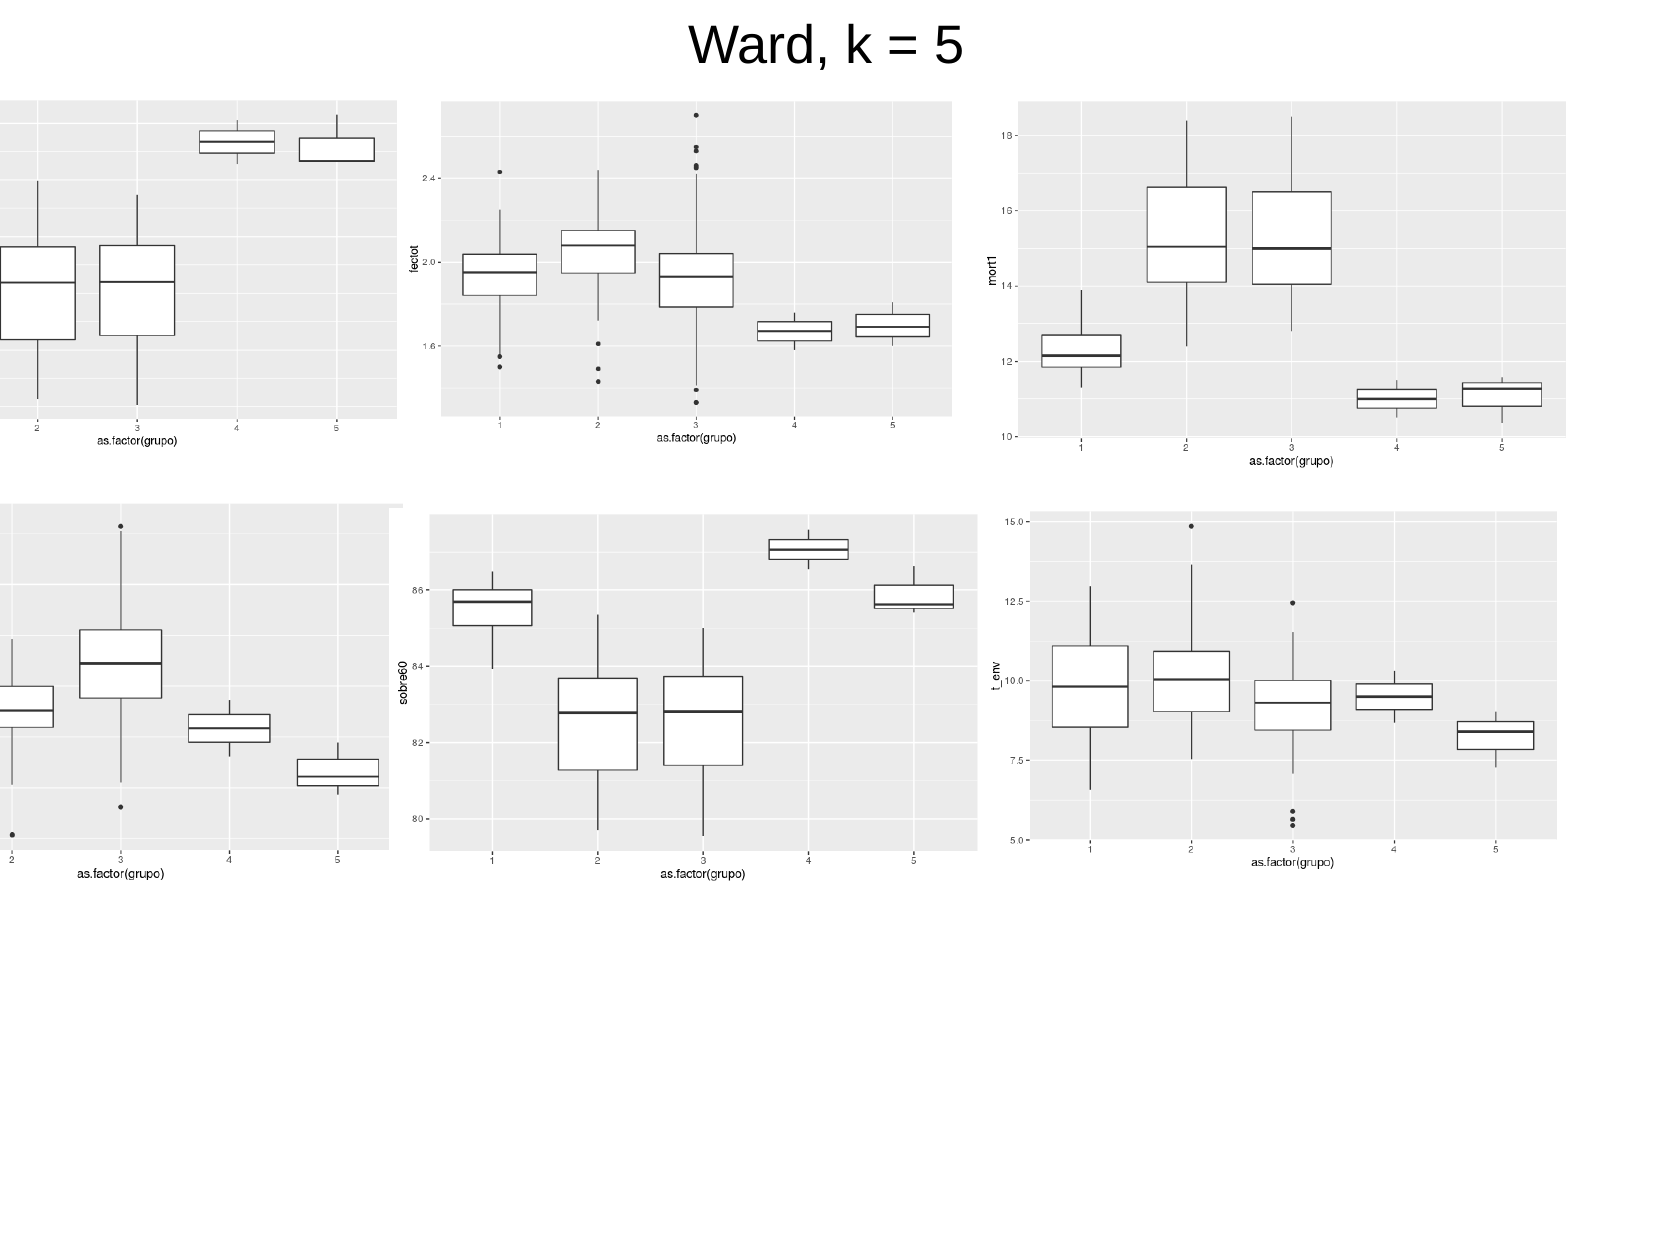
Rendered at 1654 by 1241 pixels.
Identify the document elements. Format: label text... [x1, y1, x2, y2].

picture [978, 95, 1571, 473]
picture [0, 497, 1562, 886]
picture [0, 94, 957, 452]
title Ward, k = 5 [82, 0, 1571, 148]
